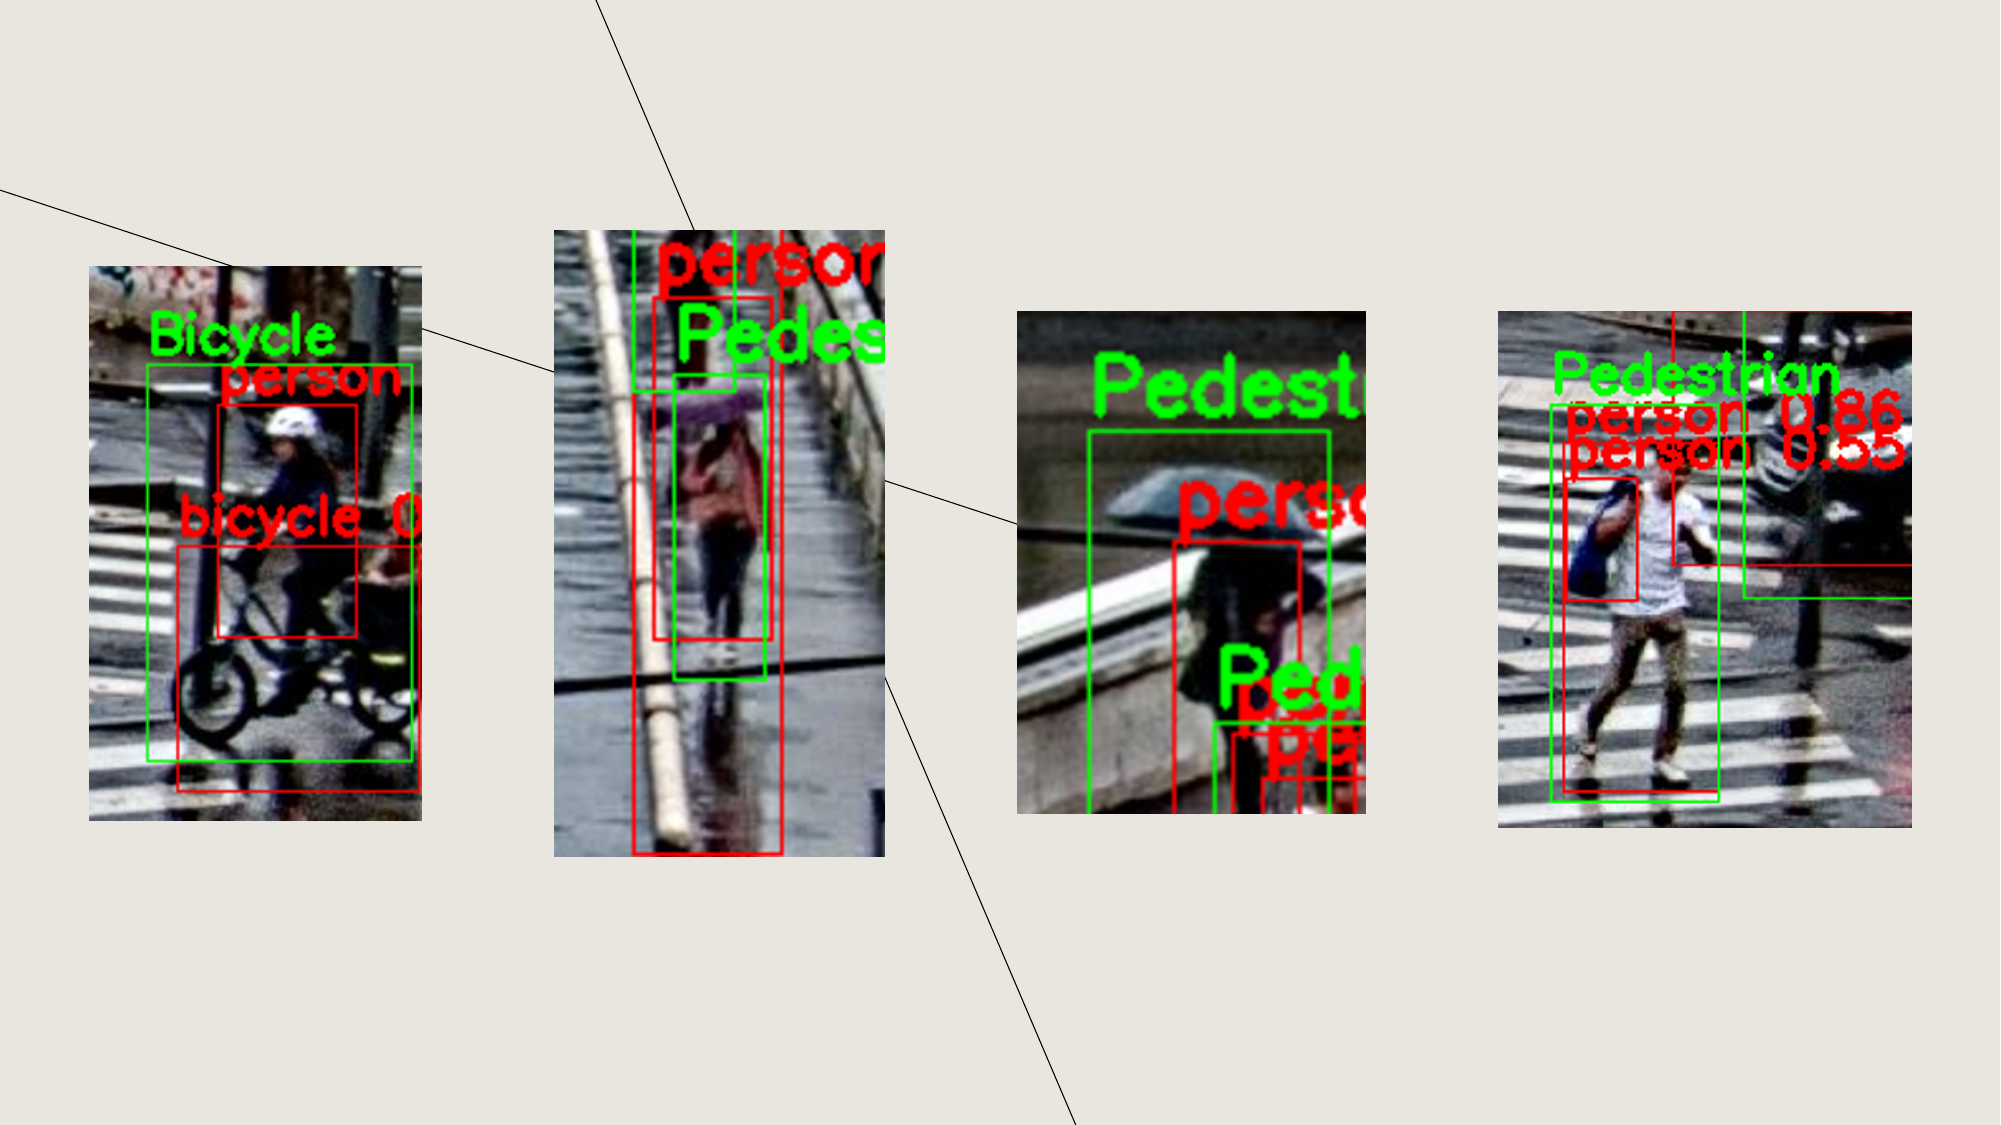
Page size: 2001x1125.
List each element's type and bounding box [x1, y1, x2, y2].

picture [89, 267, 422, 821]
picture [554, 230, 885, 857]
picture [1498, 311, 1912, 828]
picture [1017, 311, 1366, 814]
